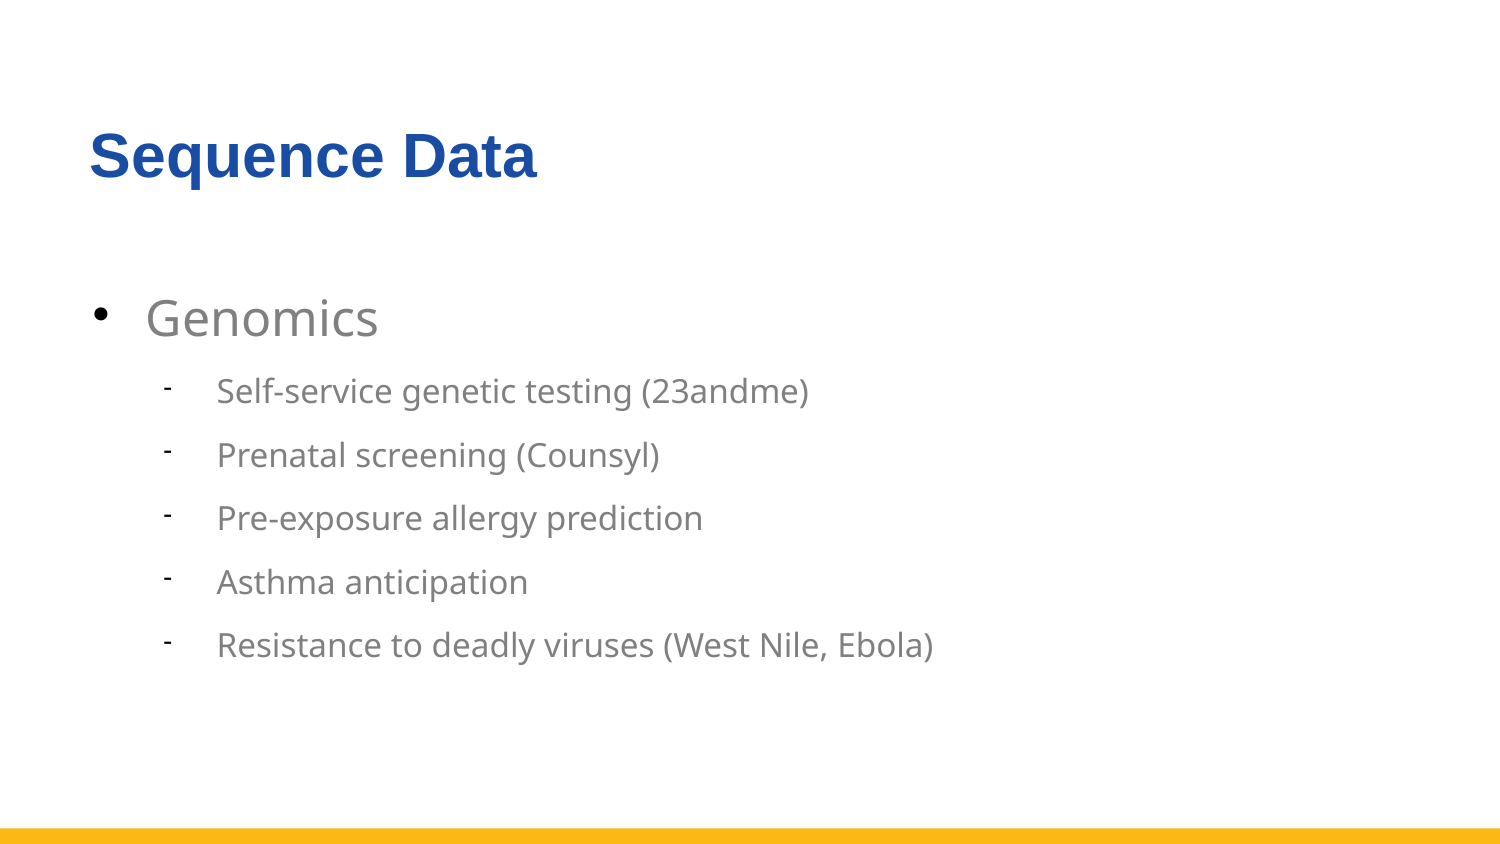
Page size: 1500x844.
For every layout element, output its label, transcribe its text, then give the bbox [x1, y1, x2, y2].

text_box Genomics Self-service genetic testing (23andme) Prenatal screening (Counsyl) Pre-exposure allergy prediction Asthma anticipation Resistance to deadly viruses (West Nile, Ebola) [75, 197, 1425, 687]
text_box Sequence Data [75, 0, 1425, 197]
